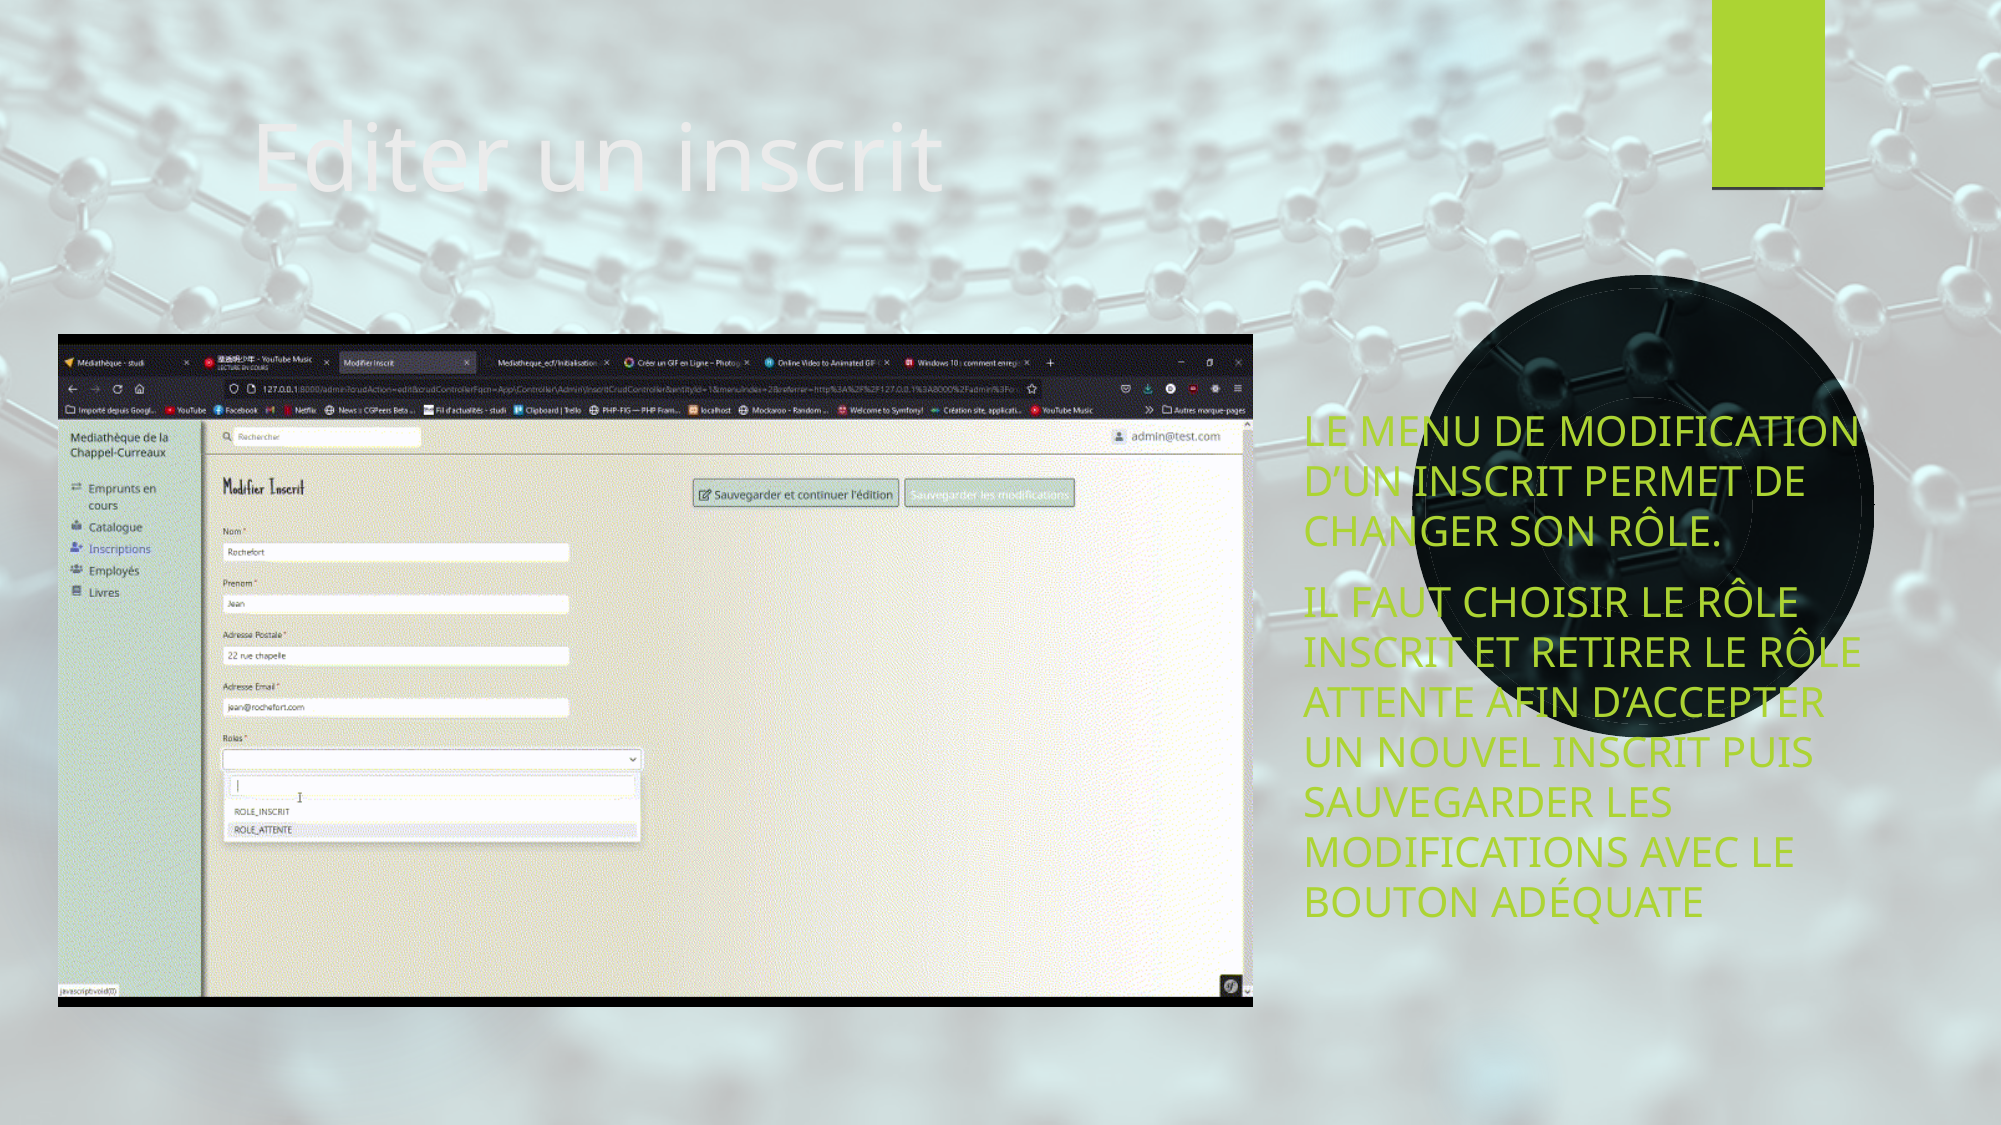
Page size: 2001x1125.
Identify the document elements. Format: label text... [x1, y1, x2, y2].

subtitle Le menu de modification d’un inscrit permet de changer son rôle. Il faut Choisir le rôle inscrit et retirer le rôle attente afin d’accepter un nouvel inscrit puis sauvegarder les modifications avec le bouton adéquate [1288, 397, 1900, 945]
picture [0, 0, 2000, 1125]
text_box [1712, 0, 1825, 187]
title Editer un inscrit [235, 90, 1594, 215]
